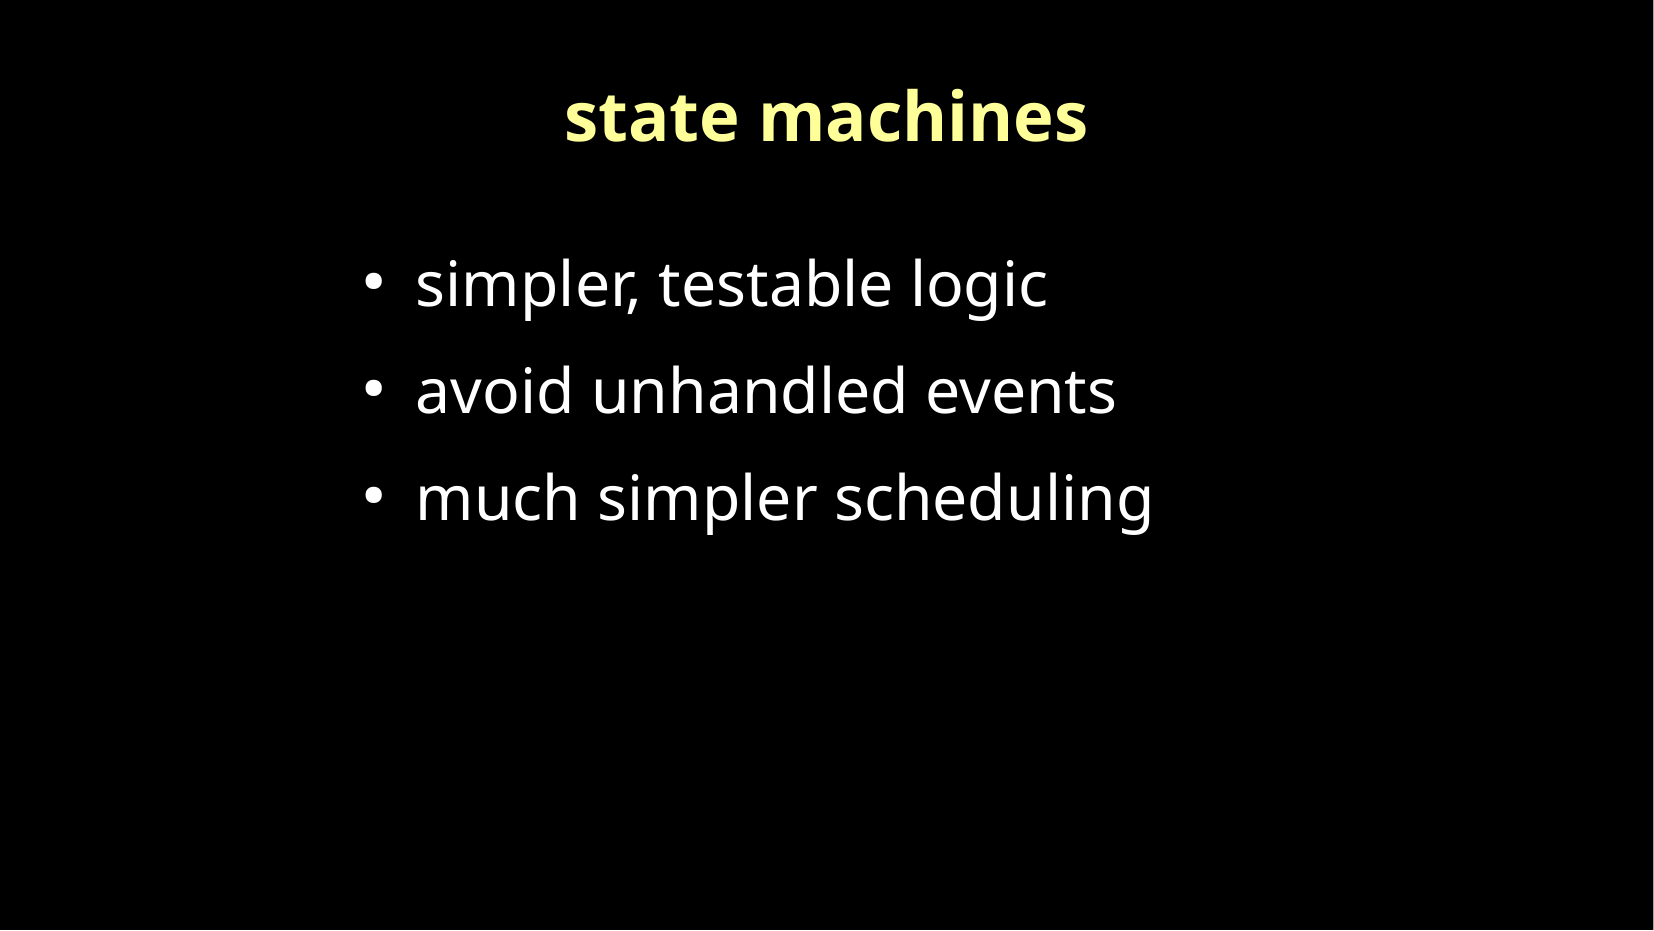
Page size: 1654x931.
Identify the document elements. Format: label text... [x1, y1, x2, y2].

list simpler, testable logic avoid unhandled events much simpler scheduling [345, 240, 1571, 757]
title state machines [82, 37, 1571, 193]
